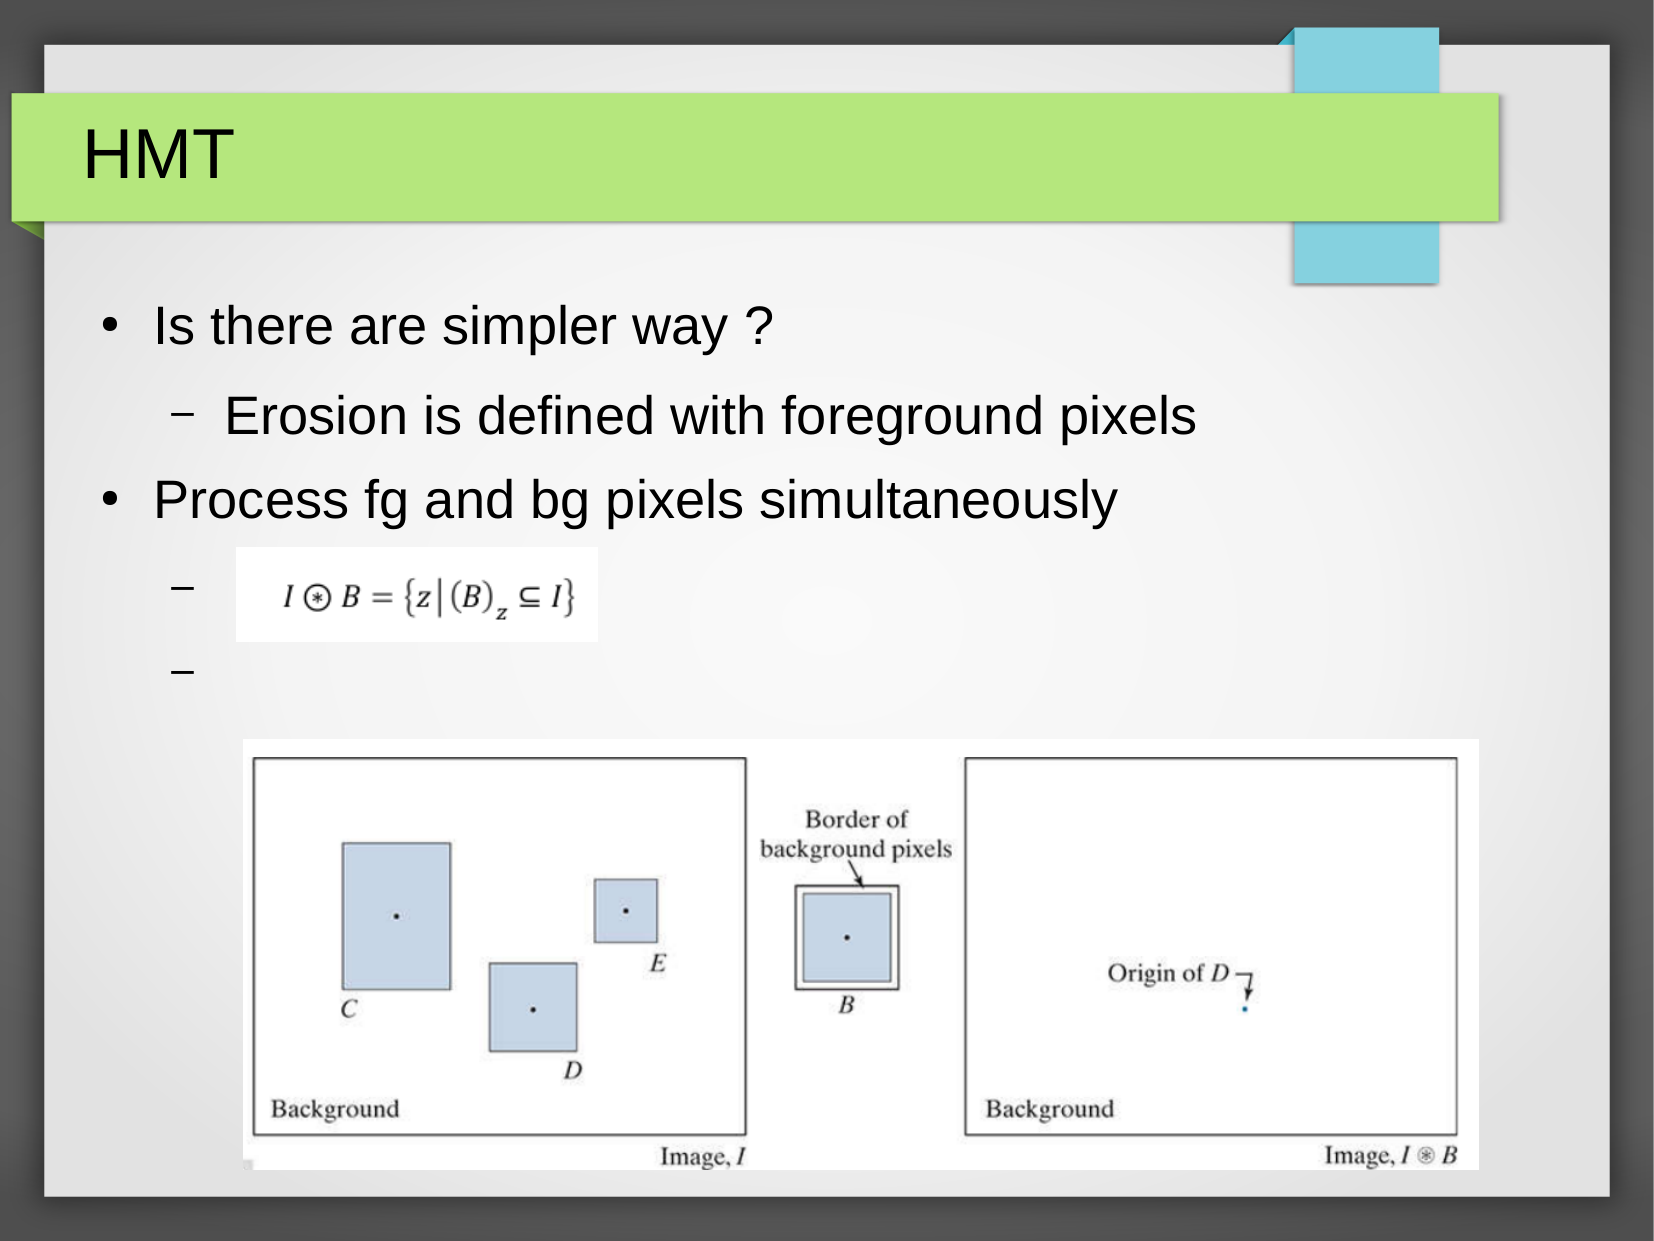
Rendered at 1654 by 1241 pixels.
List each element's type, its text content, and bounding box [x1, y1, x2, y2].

picture [0, 0, 1654, 1241]
title HMT [82, 94, 1264, 213]
list Is there are simpler way ? Erosion is defined with foreground pixels Process fg and bg pixels simultaneously [82, 295, 1571, 1015]
